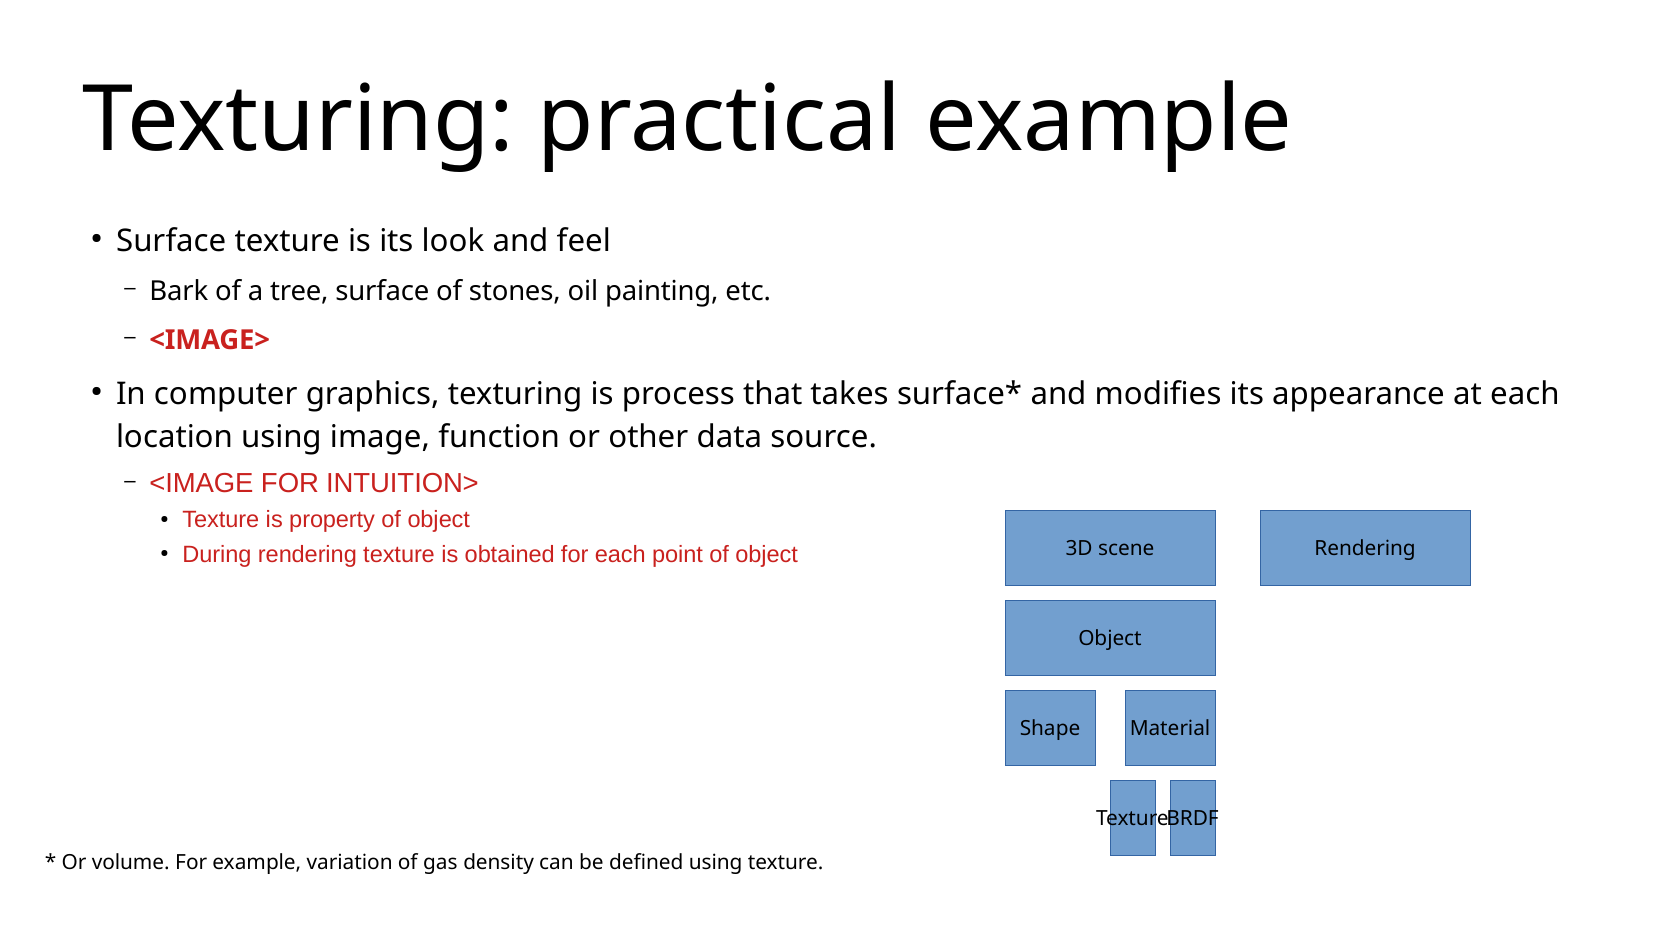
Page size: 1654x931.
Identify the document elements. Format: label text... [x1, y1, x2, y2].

text_box Object [1005, 600, 1216, 676]
text_box * Or volume. For example, variation of gas density can be defined using texture. [30, 840, 1636, 881]
text_box Shape [1005, 690, 1096, 766]
text_box Texture [1110, 780, 1156, 856]
text_box Material [1125, 690, 1216, 766]
title Texturing: practical example [82, 37, 1571, 193]
text_box 3D scene [1005, 510, 1216, 586]
list Surface texture is its look and feel Bark of a tree, surface of stones, oil painting, etc. <IMAGE> In computer graphics, texturing is process that takes surface* and modifies its appearance at each location using image, function or other data source. <IMAGE FOR INTUITION> Texture is property of object During rendering texture is obtained for each point of object [82, 217, 1571, 571]
text_box Rendering [1260, 510, 1471, 586]
text_box BRDF [1170, 780, 1216, 856]
